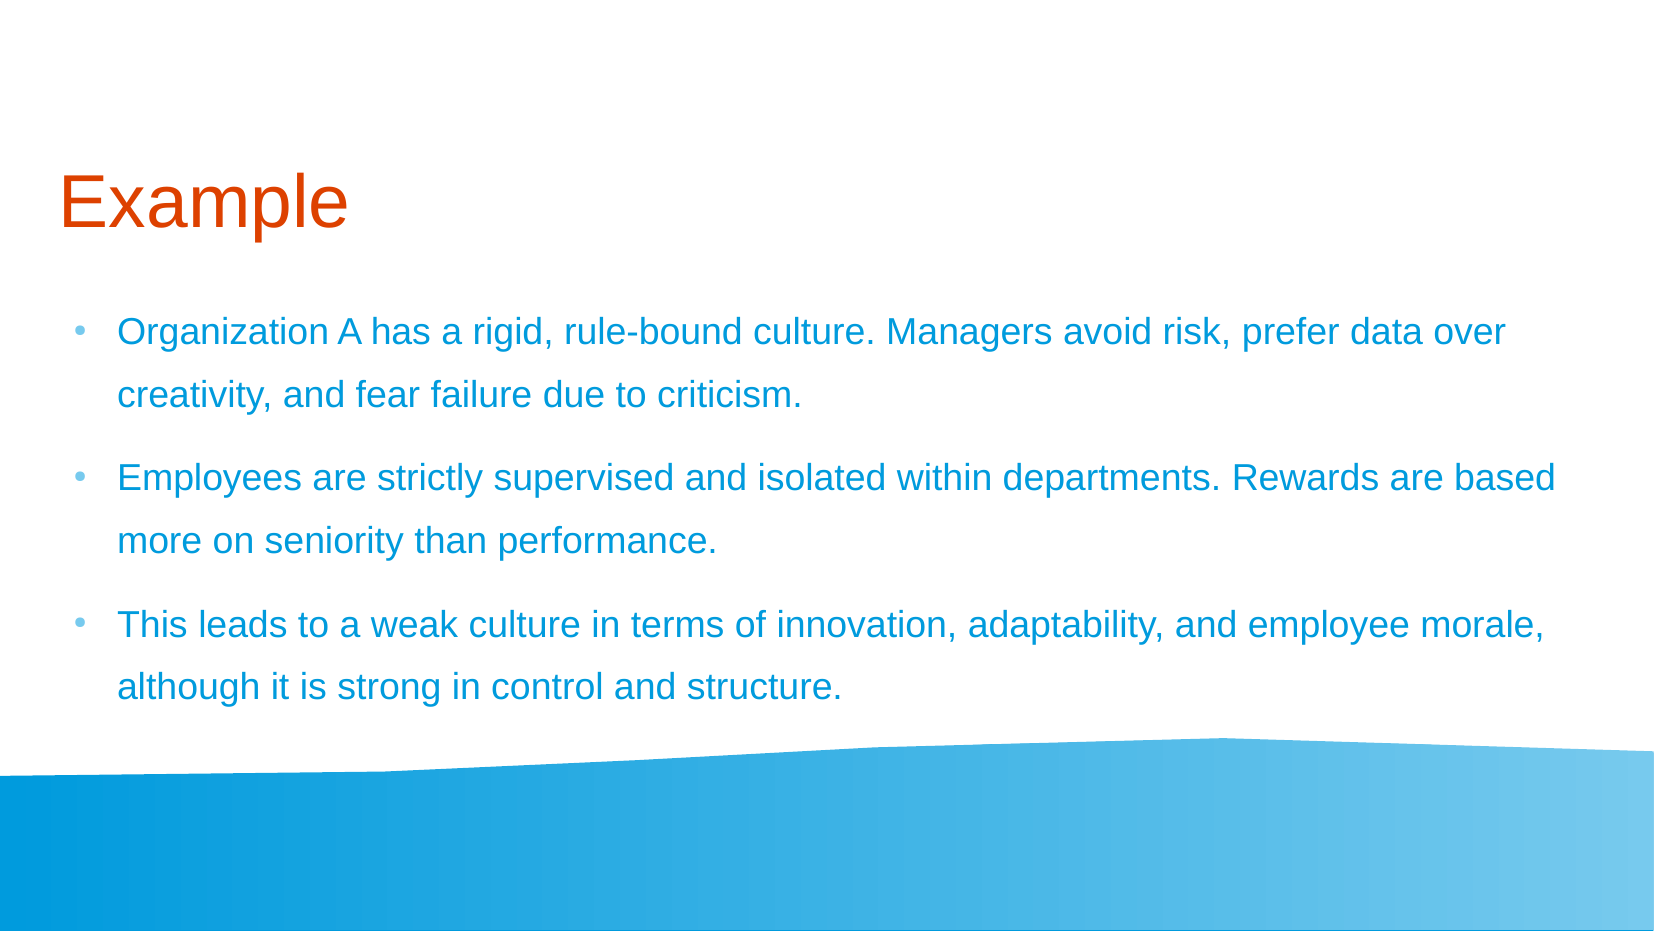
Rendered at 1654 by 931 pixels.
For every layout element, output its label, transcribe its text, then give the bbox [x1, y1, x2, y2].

title Example [0, 112, 1477, 290]
list Organization A has a rigid, rule-bound culture. Managers avoid risk, prefer data over creativity, and fear failure due to criticism. Employees are strictly supervised and isolated within departments. Rewards are based more on seniority than performance. This leads to a weak culture in terms of innovation, adaptability, and employee morale, although it is strong in control and structure. [59, 289, 1595, 713]
